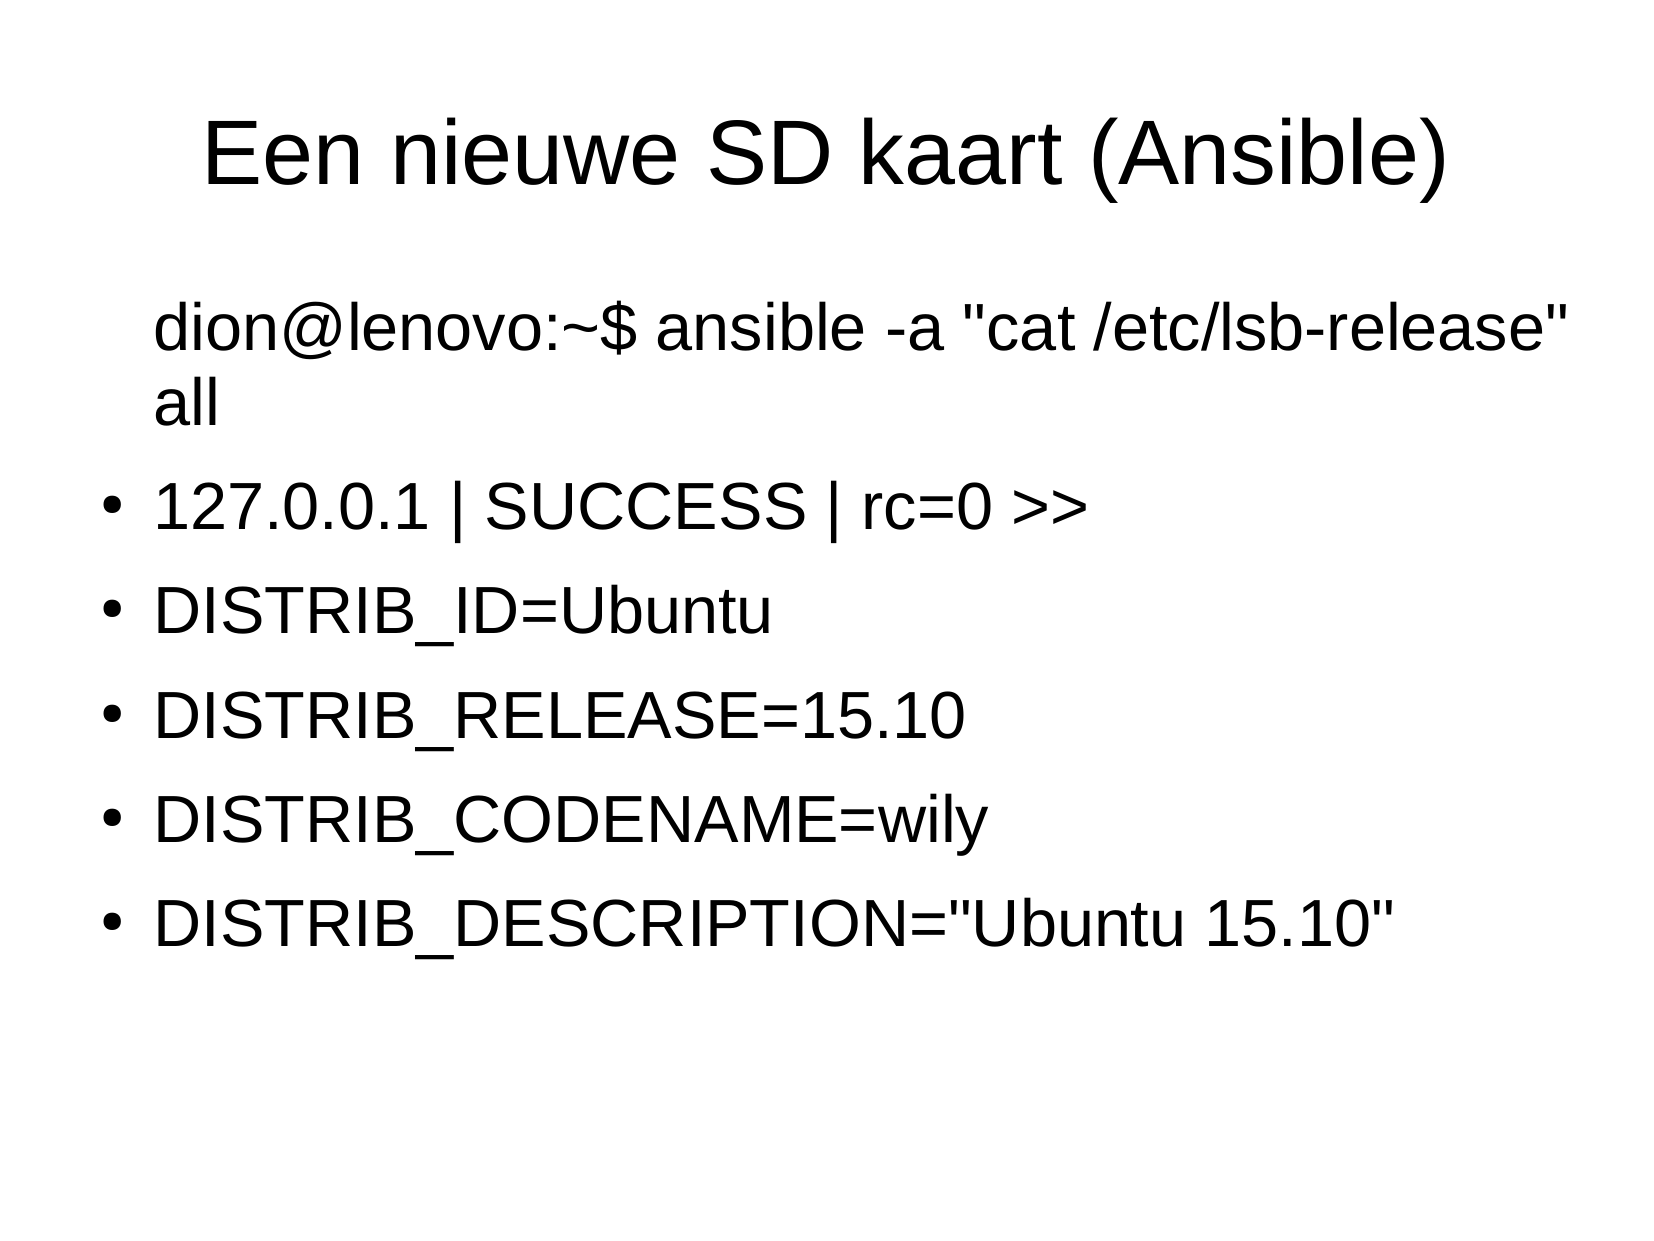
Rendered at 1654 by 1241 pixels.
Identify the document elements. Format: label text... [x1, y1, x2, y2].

list dion@lenovo:~$ ansible -a "cat /etc/lsb-release" all 127.0.0.1 | SUCCESS | rc=0 >> DISTRIB_ID=Ubuntu DISTRIB_RELEASE=15.10 DISTRIB_CODENAME=wily DISTRIB_DESCRIPTION="Ubuntu 15.10" [82, 290, 1571, 1010]
title Een nieuwe SD kaart (Ansible) [82, 49, 1571, 257]
